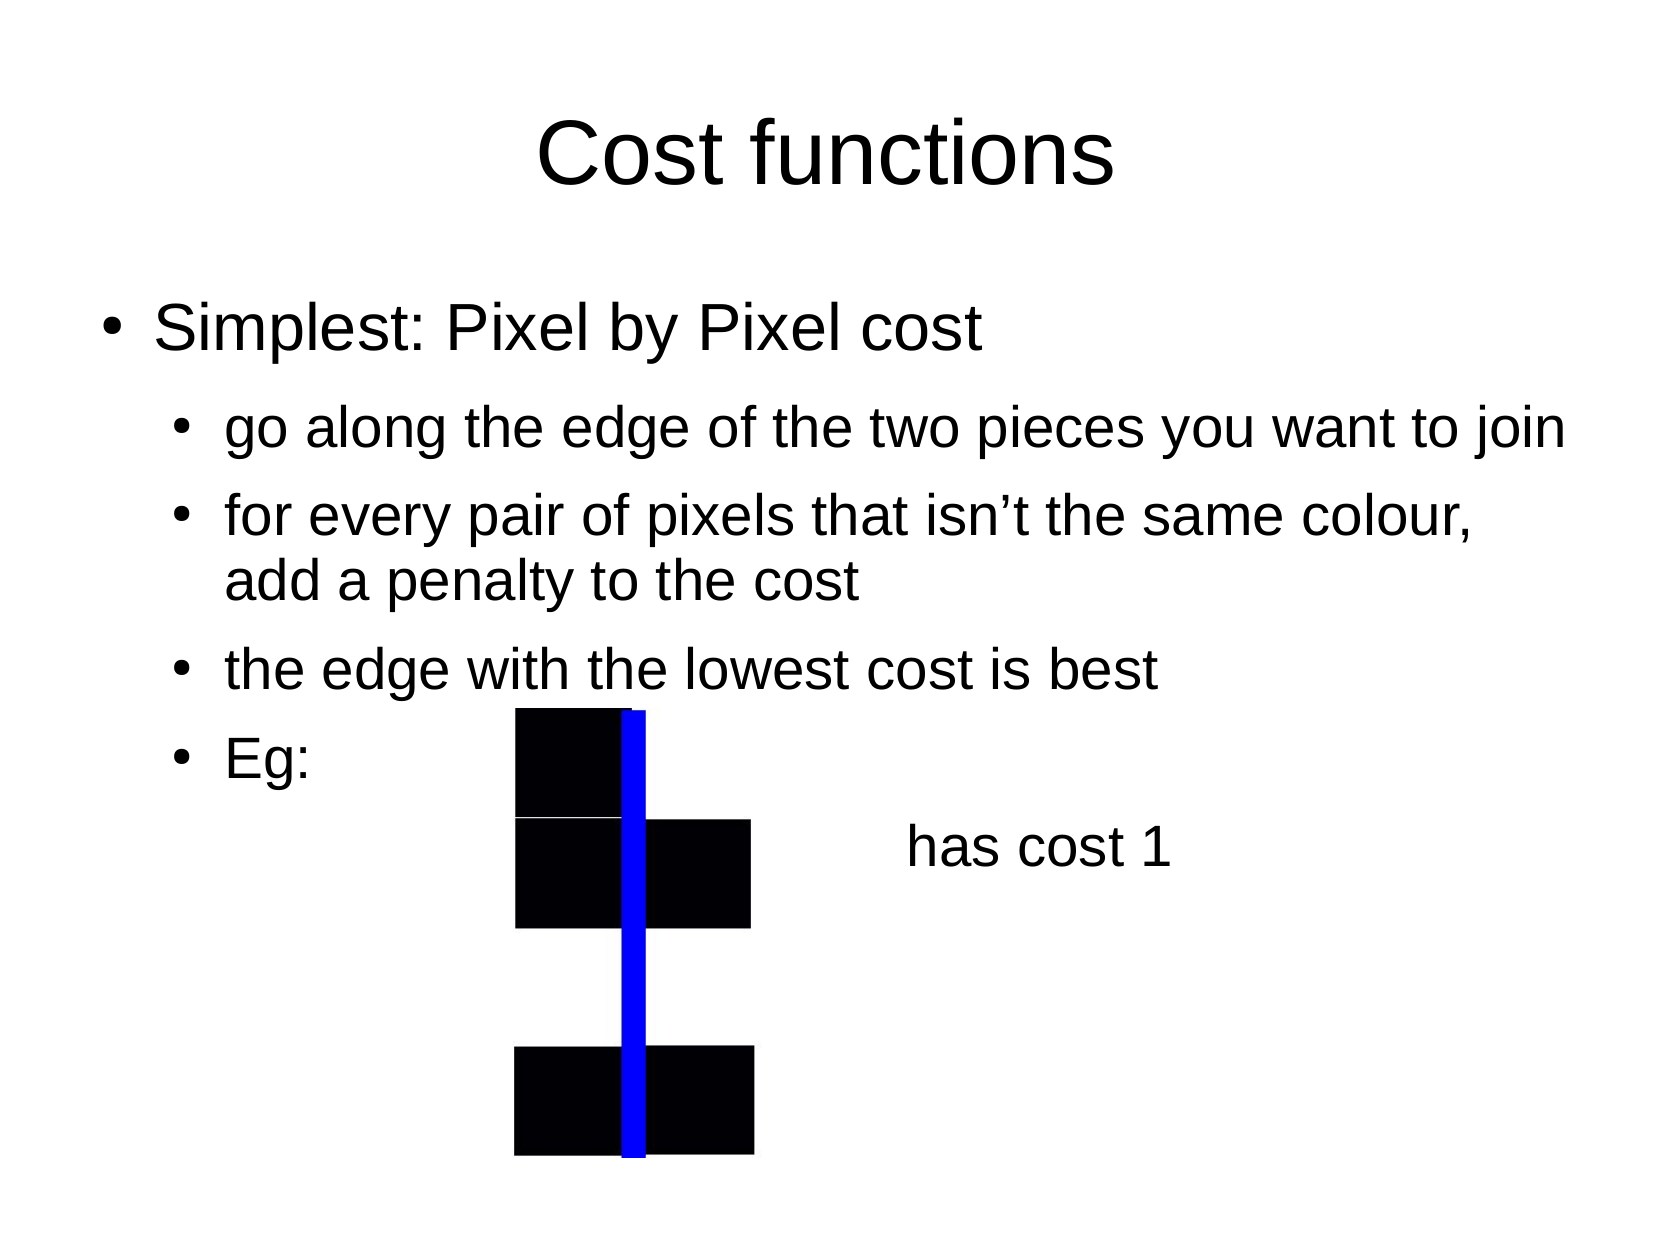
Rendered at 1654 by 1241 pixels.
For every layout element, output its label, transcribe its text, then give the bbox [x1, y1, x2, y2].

picture [401, 708, 863, 1158]
list Simplest: Pixel by Pixel cost go along the edge of the two pieces you want to join for every pair of pixels that isn’t the same colour, add a penalty to the cost the edge with the lowest cost is best Eg: has cost 1 [82, 290, 1571, 1109]
title Cost functions [82, 49, 1571, 257]
